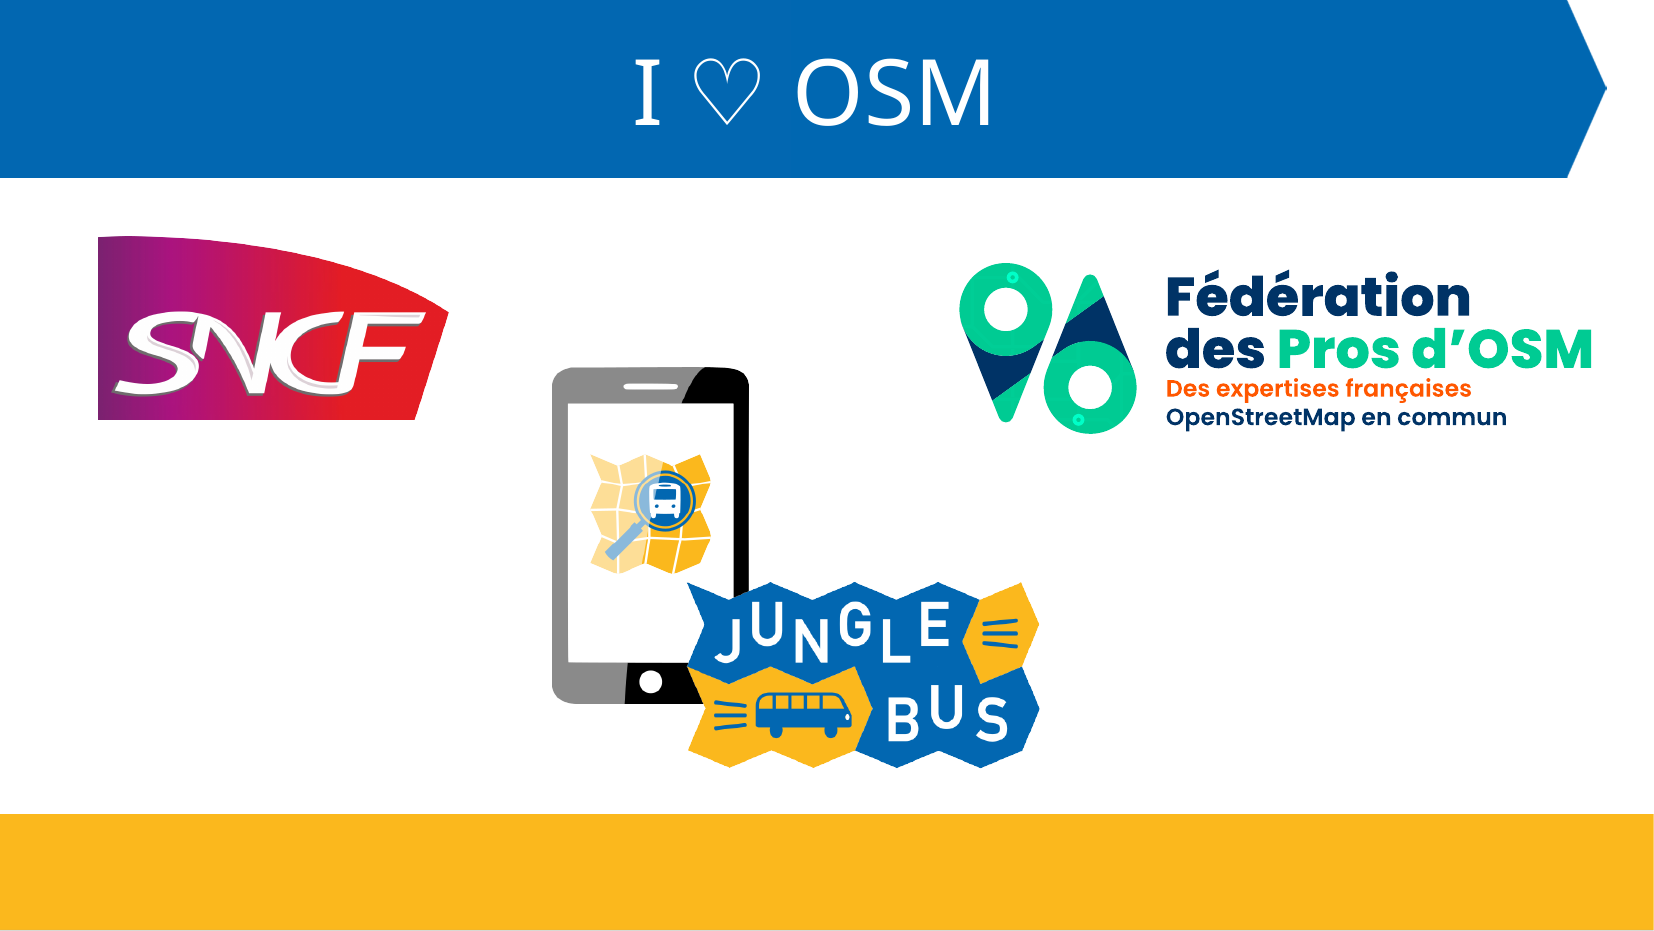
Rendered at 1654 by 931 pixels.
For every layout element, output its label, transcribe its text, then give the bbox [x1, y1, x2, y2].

picture [98, 236, 449, 420]
picture [0, 0, 1607, 178]
title I ♡ OSM [230, 36, 1400, 144]
picture [0, 367, 1654, 931]
picture [938, 236, 1612, 461]
